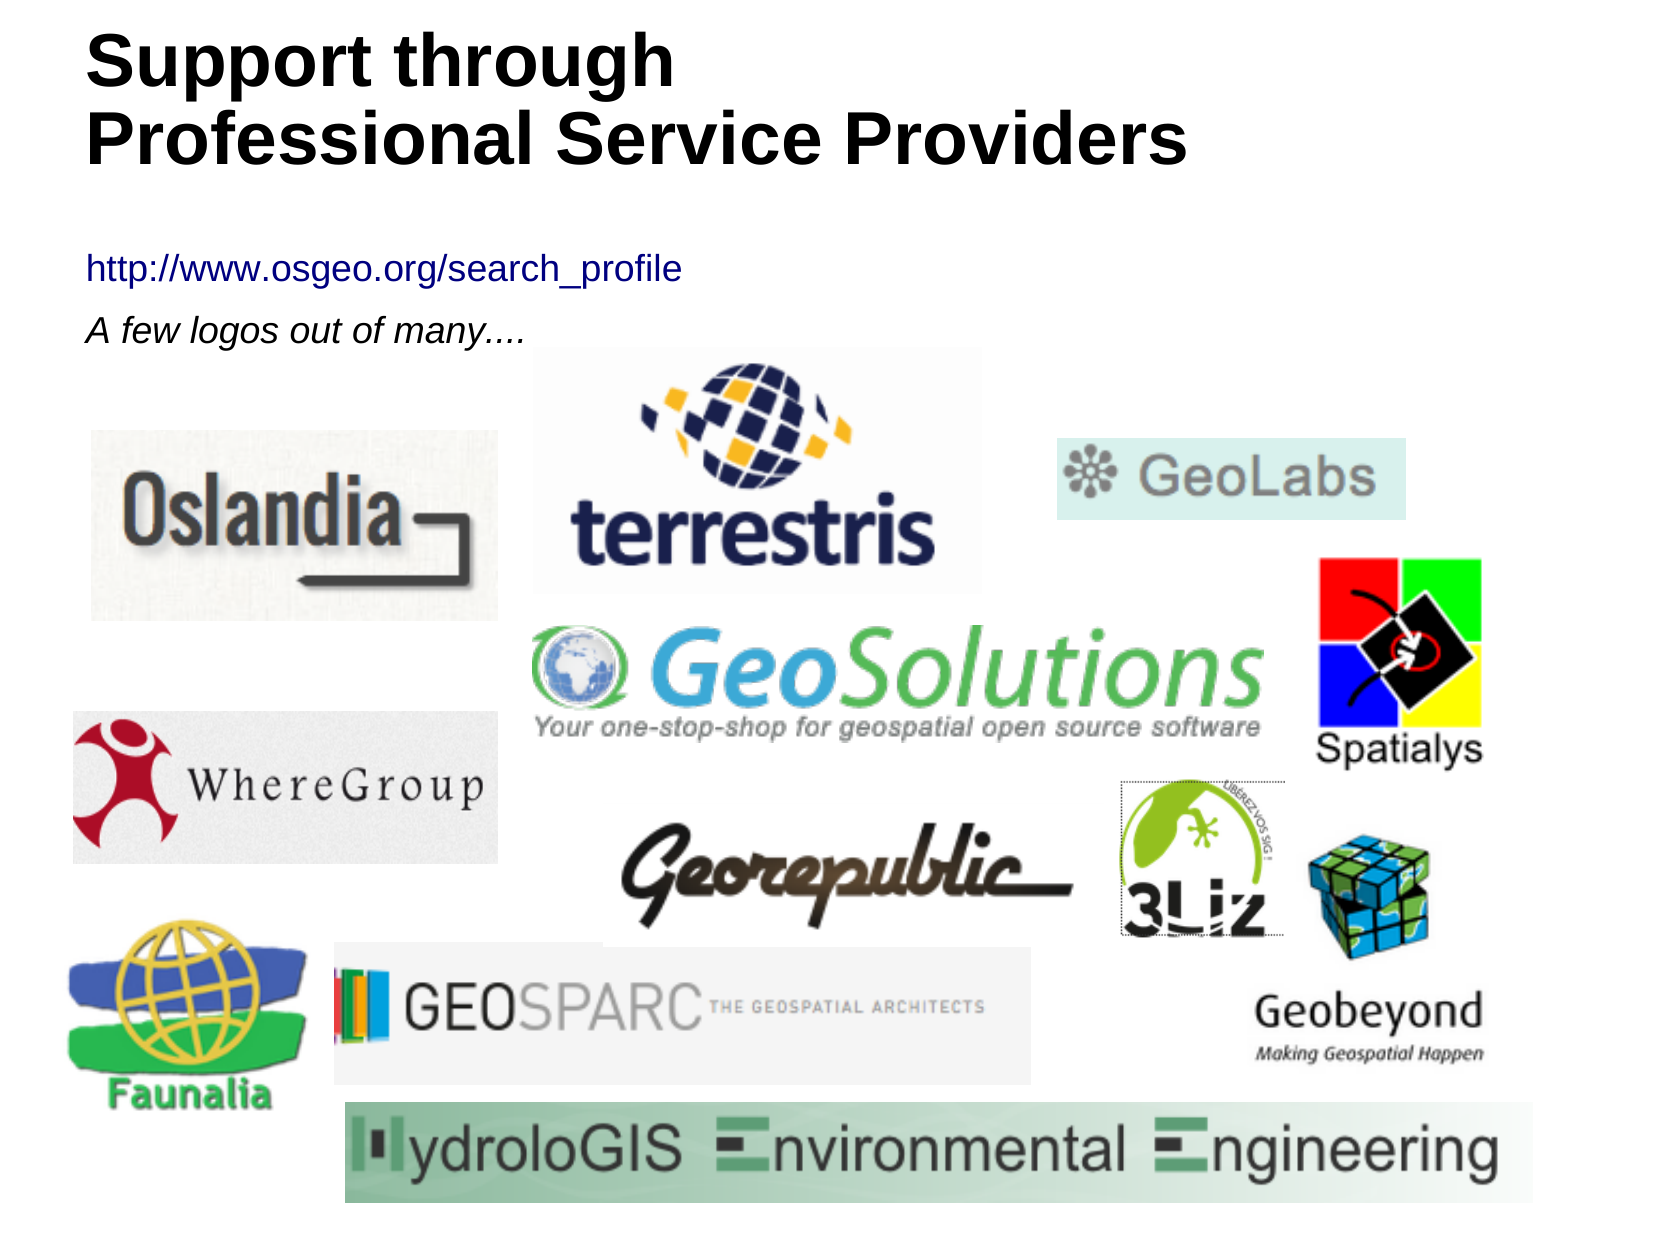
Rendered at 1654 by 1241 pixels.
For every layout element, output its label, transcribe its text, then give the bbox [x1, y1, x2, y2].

picture [345, 539, 1534, 1203]
text_box Support through Professional Service Providers [70, 45, 1514, 242]
text_box A few logos out of many.... [71, 302, 602, 365]
picture [91, 430, 498, 621]
picture [42, 802, 1104, 1128]
picture [533, 347, 982, 594]
picture [532, 625, 1264, 744]
picture [73, 711, 498, 864]
picture [1057, 438, 1406, 521]
text_box http://www.osgeo.org/search_profile [71, 240, 776, 302]
